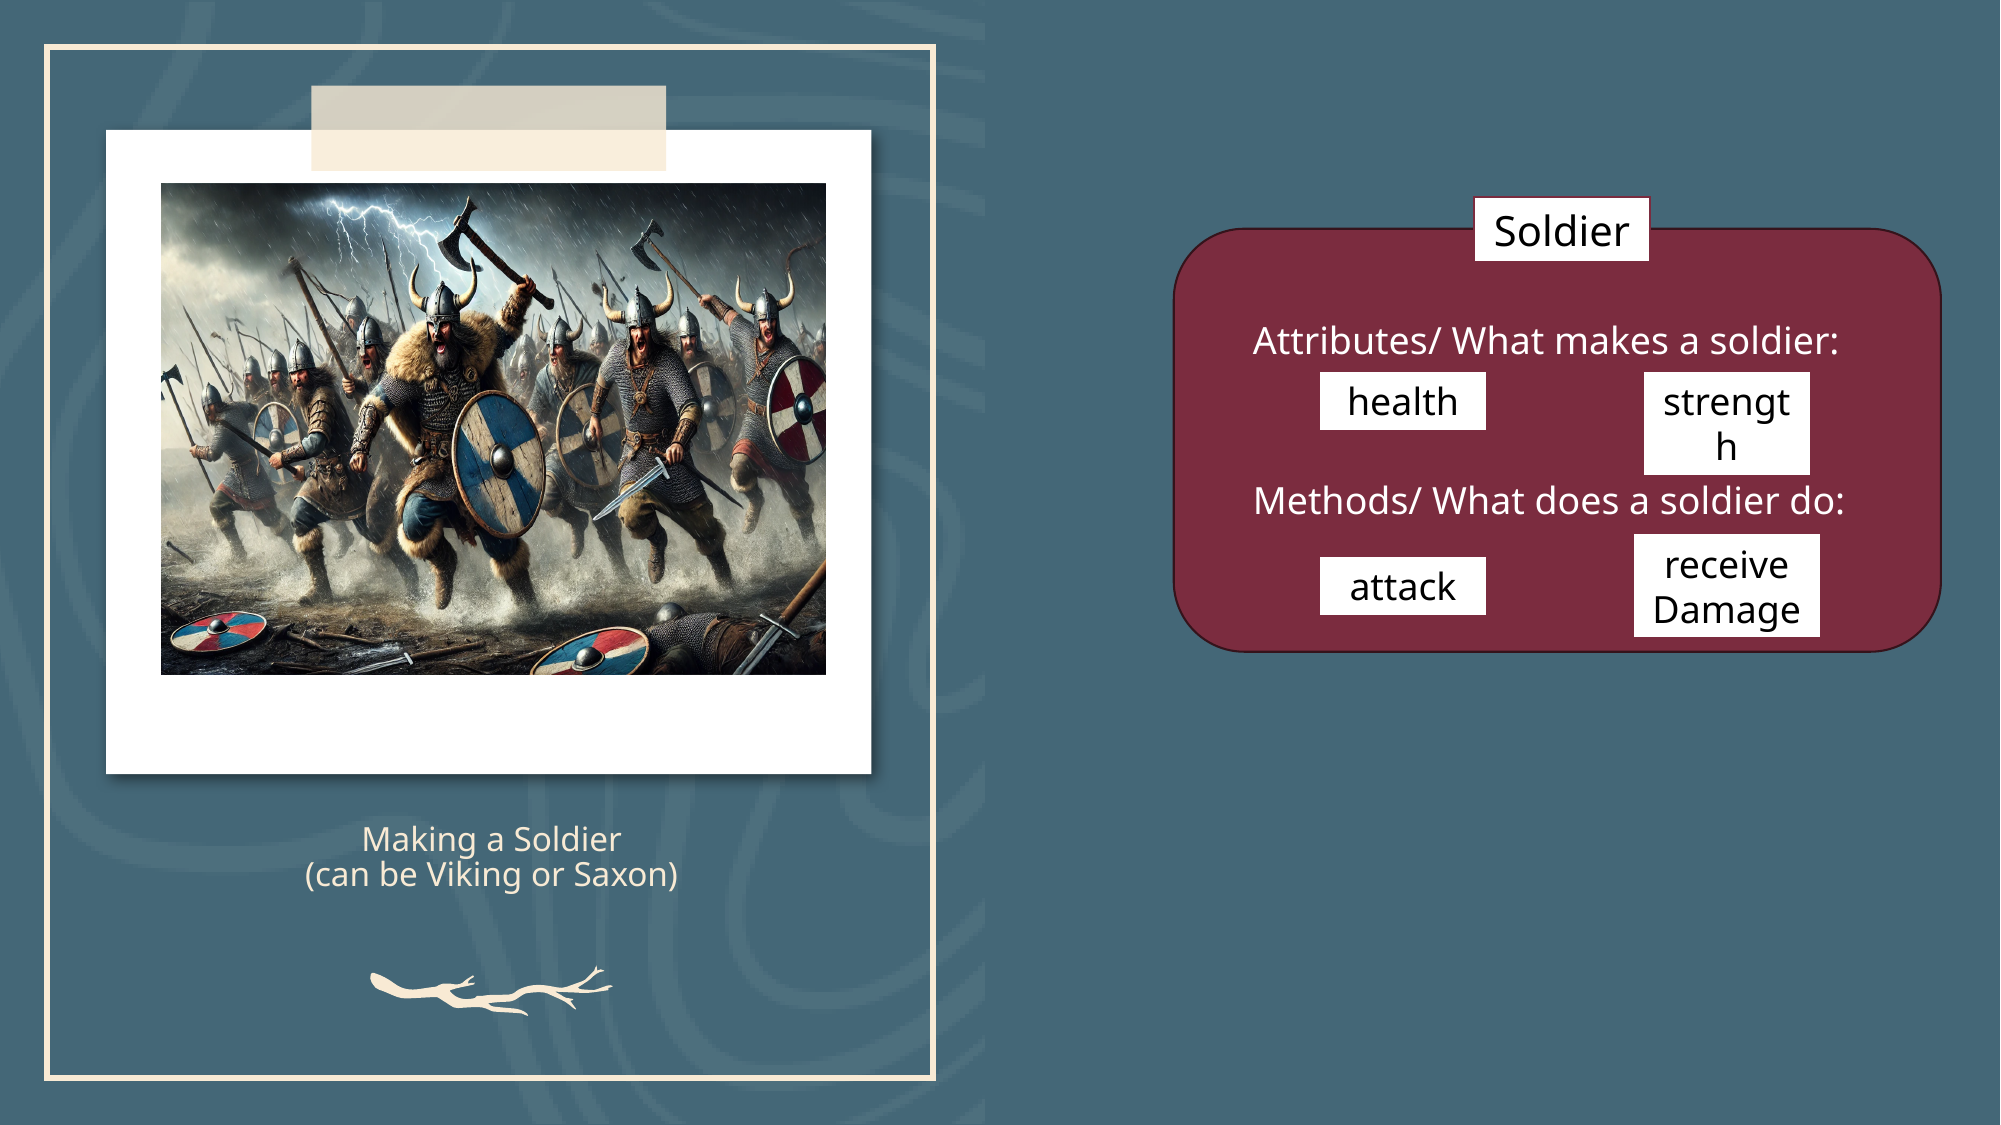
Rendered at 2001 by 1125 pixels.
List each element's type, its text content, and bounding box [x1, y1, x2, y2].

text_box Soldier [1474, 197, 1650, 263]
title Making a Soldier (can be Viking or Saxon) [109, 822, 875, 930]
picture [161, 183, 826, 676]
text_box [1173, 228, 1941, 652]
text_box Methods/ What does a soldier do: [1237, 469, 1893, 575]
text_box health [1319, 370, 1488, 431]
text_box Attributes/ What makes a soldier: [1237, 309, 1923, 370]
text_box attack [1319, 555, 1488, 616]
text_box receive Damage [1632, 533, 1821, 639]
text_box strength [1642, 370, 1811, 469]
